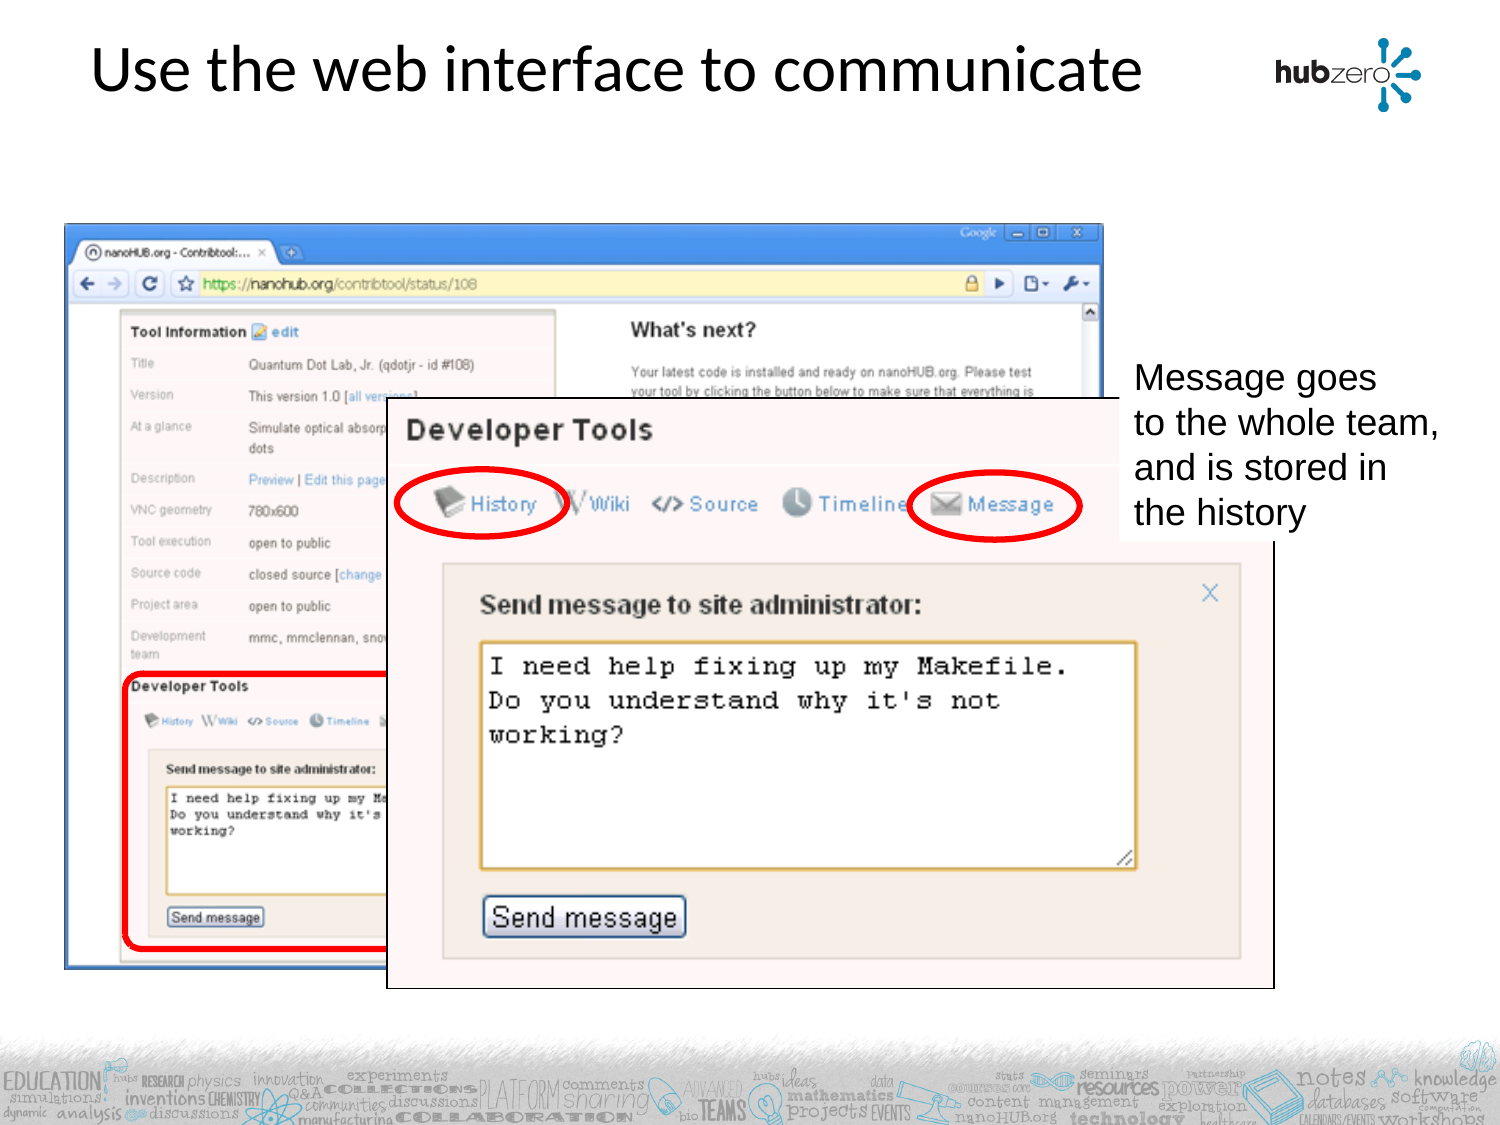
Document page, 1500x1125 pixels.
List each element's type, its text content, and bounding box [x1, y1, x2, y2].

picture [0, 1034, 1500, 1125]
text_box Message goes to the whole team, and is stored in the history [1119, 345, 1456, 542]
picture [1272, 35, 1424, 115]
picture [129, 678, 386, 945]
picture [387, 398, 1274, 988]
picture [64, 223, 1104, 970]
title Use the web interface to communicate [75, 12, 1249, 118]
